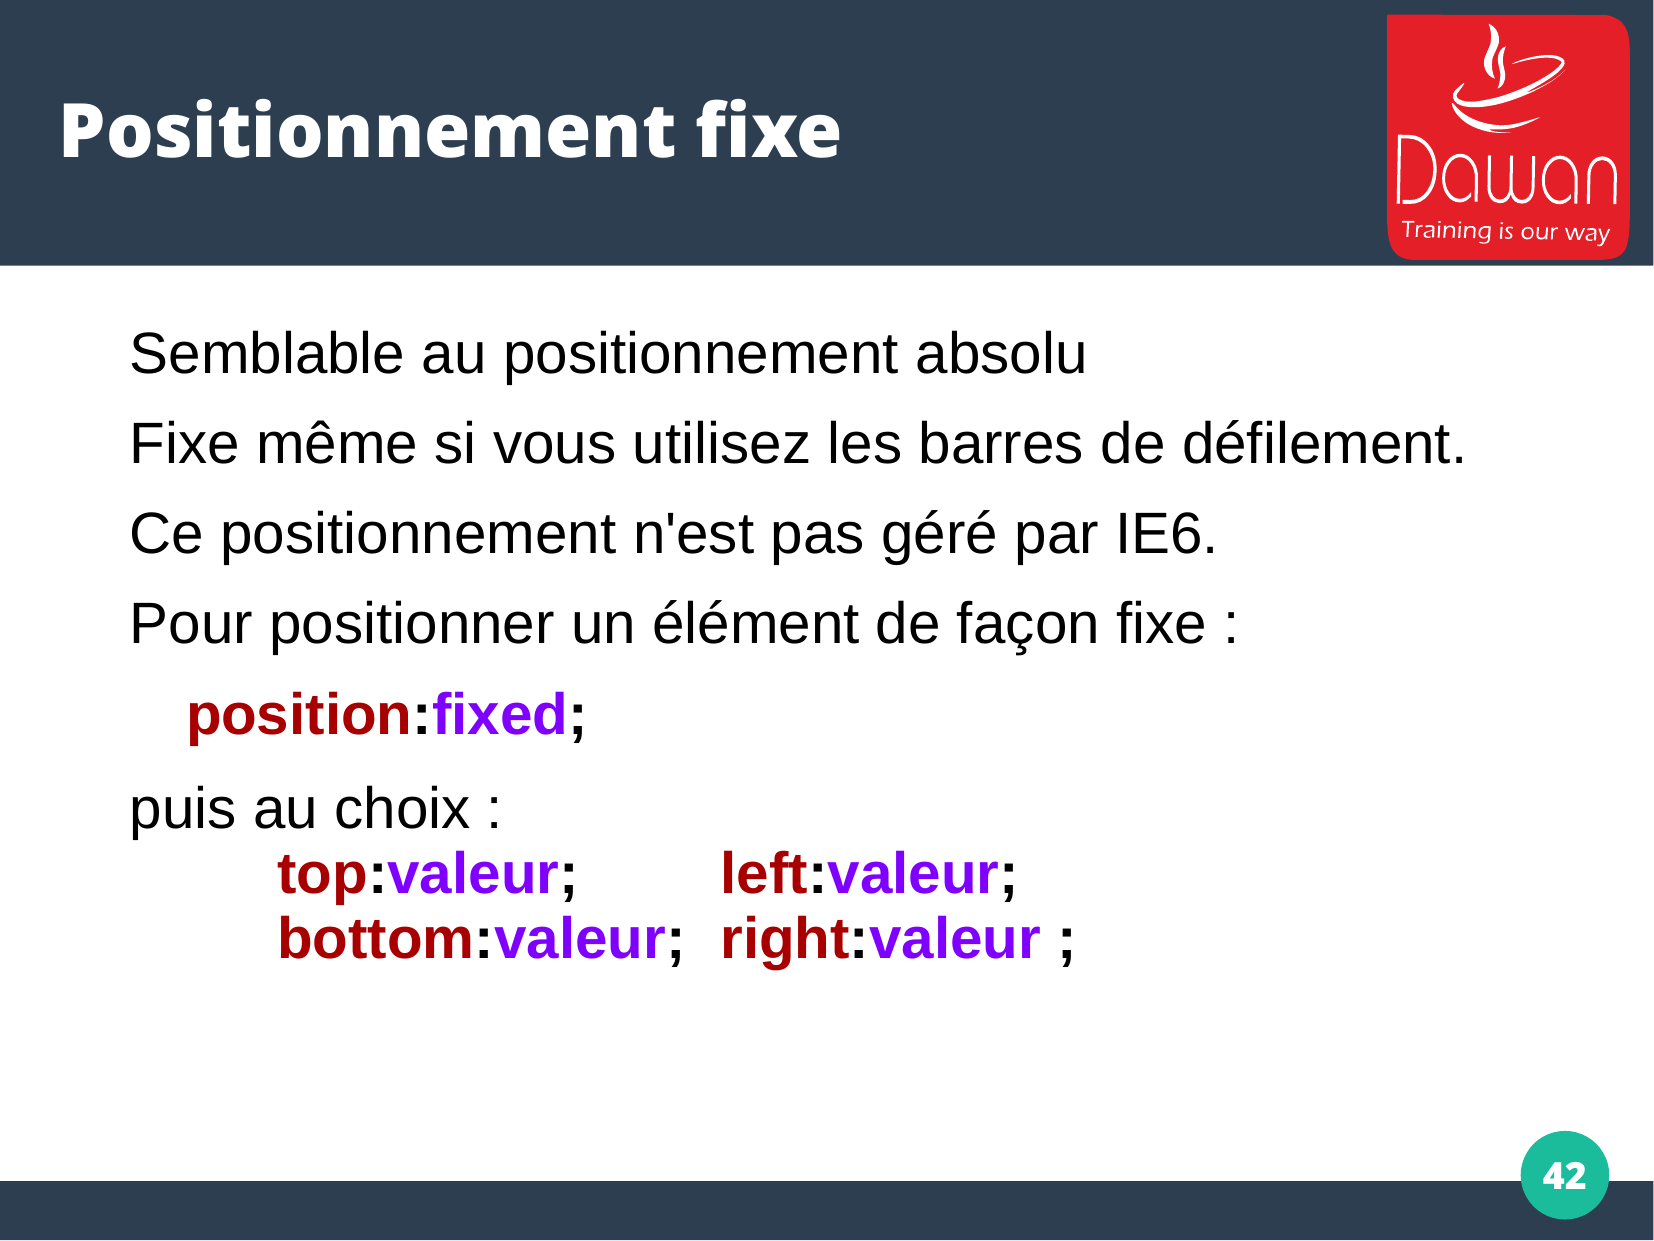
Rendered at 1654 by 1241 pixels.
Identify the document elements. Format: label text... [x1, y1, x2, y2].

title Positionnement fixe [59, 49, 1387, 207]
picture [1387, 14, 1630, 260]
list Semblable au positionnement absolu Fixe même si vous utilisez les barres de défilement. Ce positionnement n'est pas géré par IE6. Pour positionner un élément de façon fixe : position:fixed; puis au choix : top:valeur; left:valeur; bottom:valeur; right:valeur ; [59, 324, 1595, 1152]
